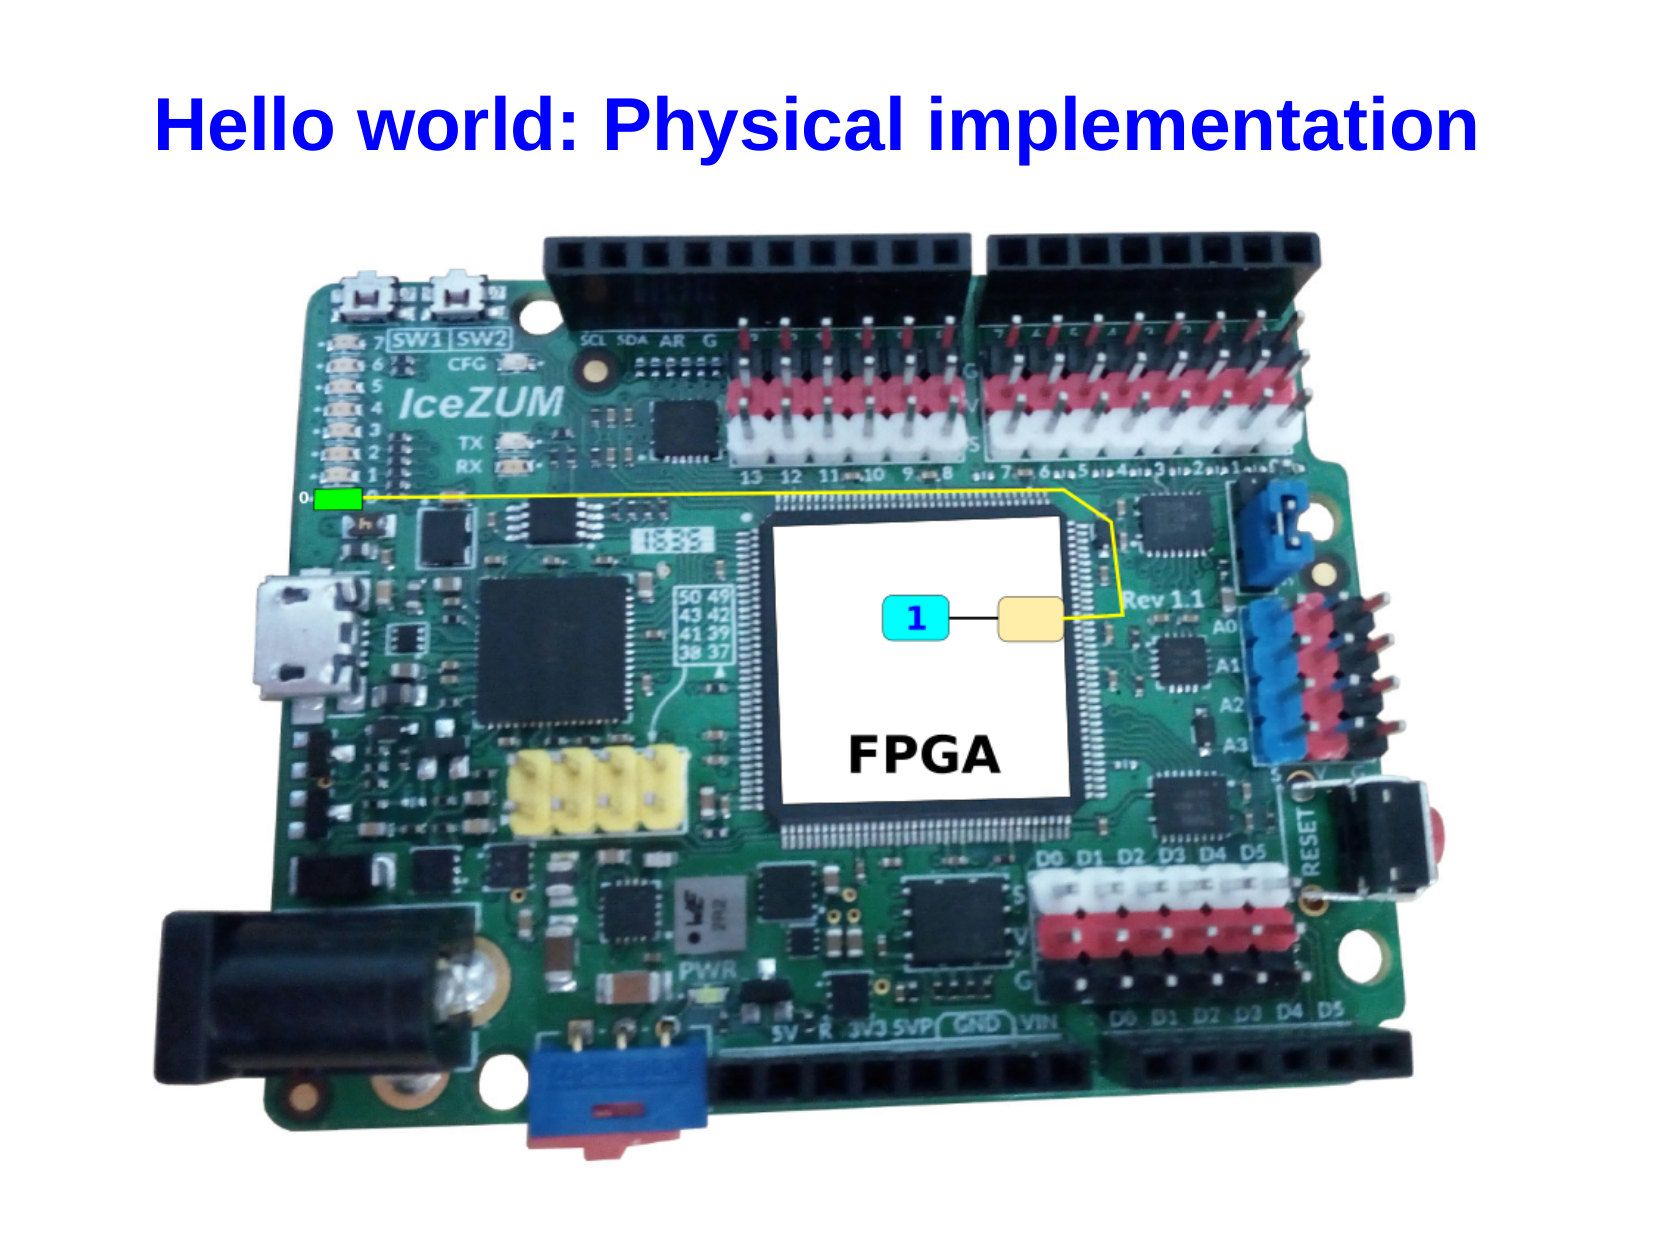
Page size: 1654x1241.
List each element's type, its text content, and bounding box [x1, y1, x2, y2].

text_box Hello world: Physical implementation [90, 75, 1546, 174]
picture [135, 213, 1461, 1171]
